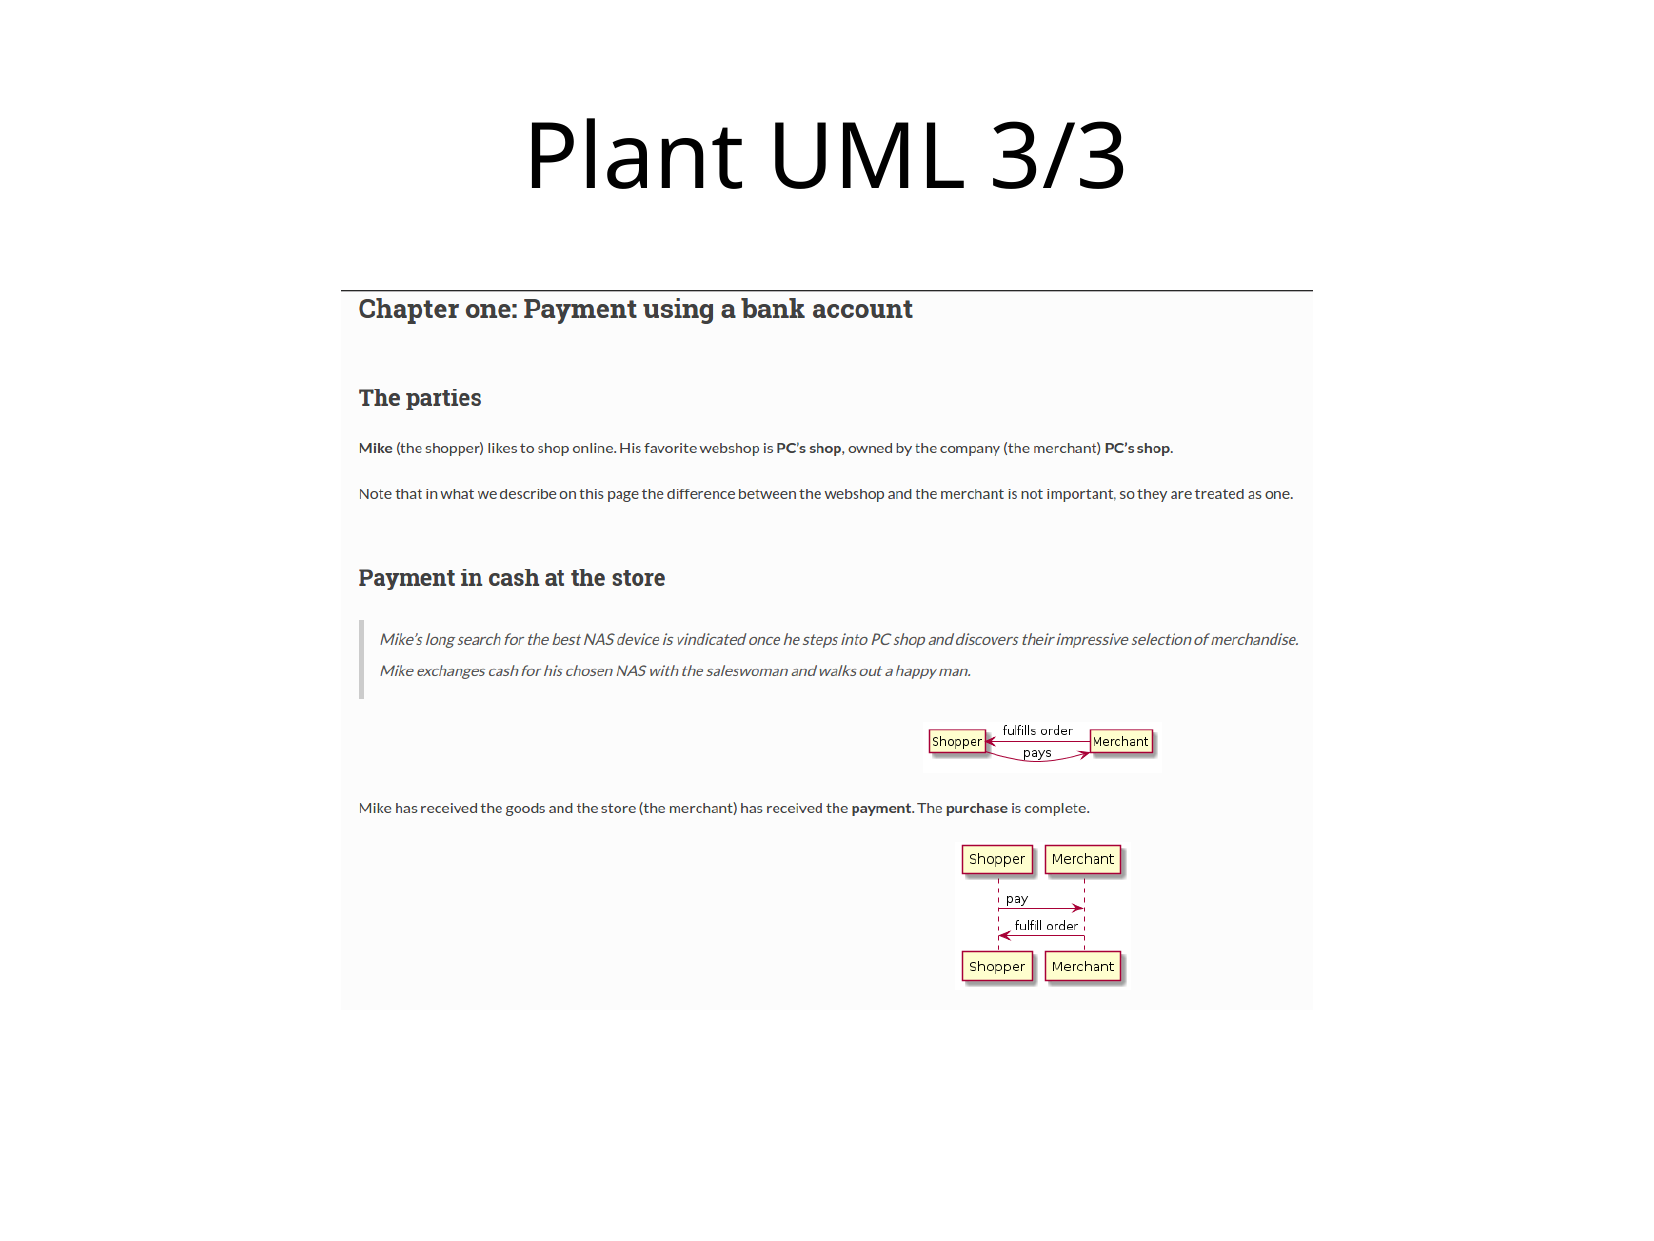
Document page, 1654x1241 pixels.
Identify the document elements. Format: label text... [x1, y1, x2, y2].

title Plant UML 3/3 [82, 49, 1571, 257]
picture [341, 290, 1313, 1010]
